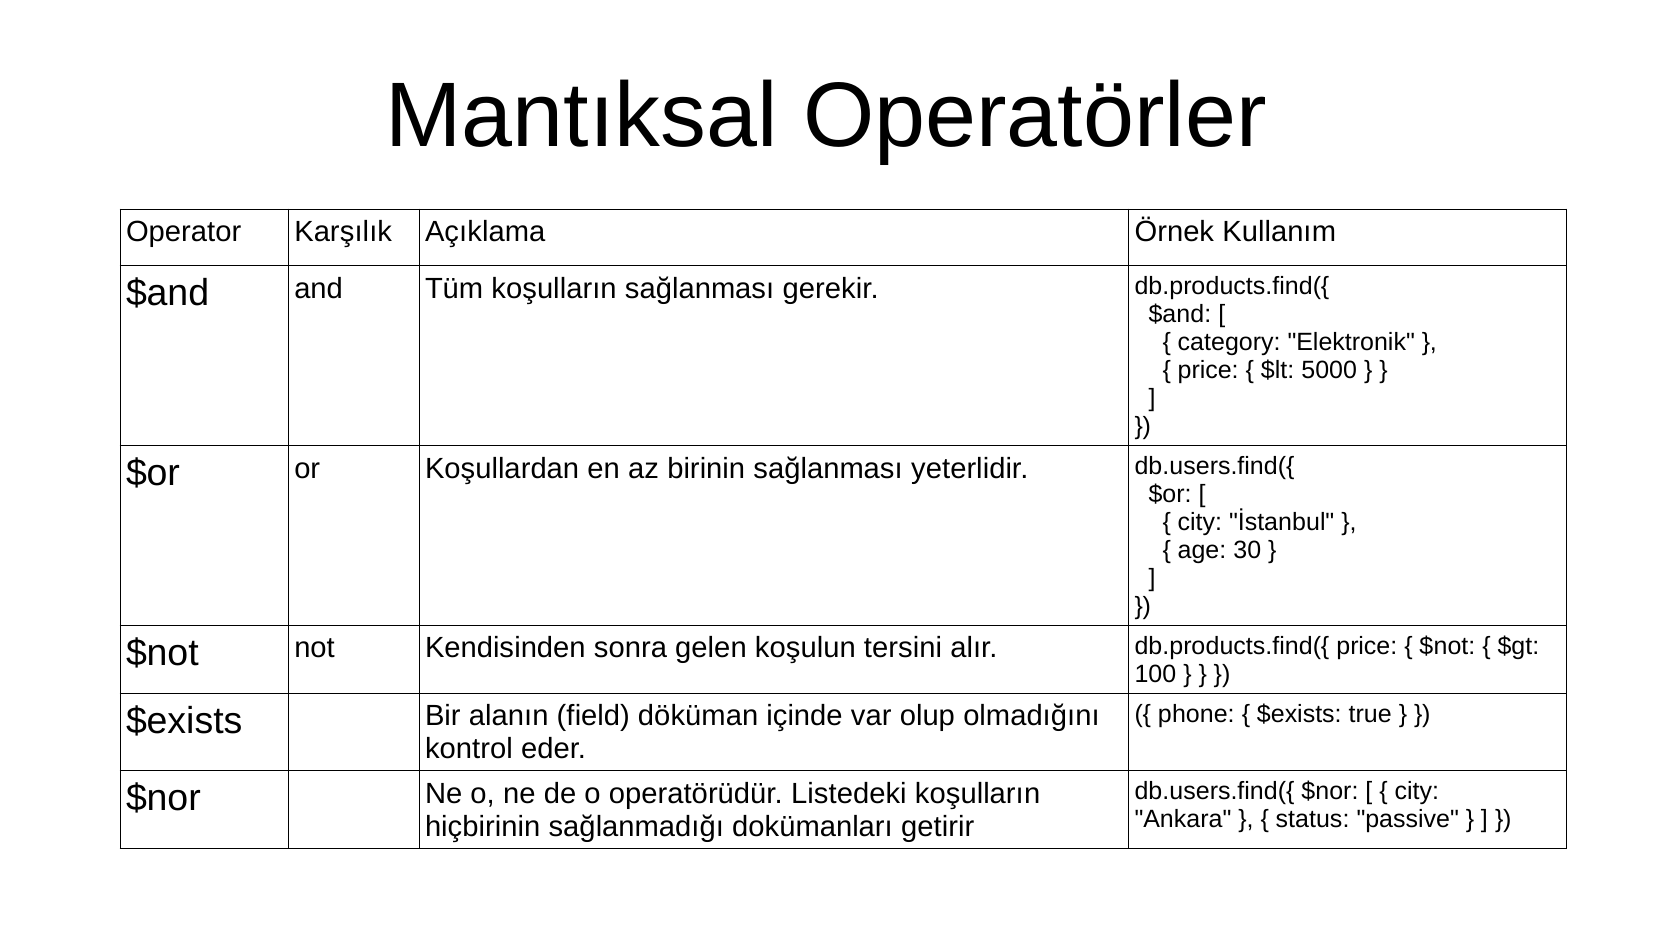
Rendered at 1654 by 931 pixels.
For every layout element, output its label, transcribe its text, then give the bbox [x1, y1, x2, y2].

table_cell Koşullardan en az birinin sağlanması yeterlidir. [420, 446, 1128, 625]
table_header Açıklama [420, 210, 1128, 265]
table_cell [289, 771, 419, 848]
table_cell db.products.find({ price: { $not: { $gt: 100 } } }) [1129, 626, 1566, 693]
table_cell $exists [121, 694, 288, 770]
table_cell $and [121, 266, 288, 445]
table_cell Bir alanın (field) döküman içinde var olup olmadığını kontrol eder. [420, 694, 1128, 770]
table_header Örnek Kullanım [1129, 210, 1566, 265]
table_cell $nor [121, 771, 288, 848]
table_cell not [289, 626, 419, 693]
title Mantıksal Operatörler [82, 37, 1571, 193]
table_cell or [289, 446, 419, 625]
table_cell ({ phone: { $exists: true } }) [1129, 694, 1566, 770]
table_cell $not [121, 626, 288, 693]
table_cell db.products.find({ $and: [ { category: "Elektronik" }, { price: { $lt: 5000 } } ] }) [1129, 266, 1566, 445]
table_cell [289, 694, 419, 770]
table_cell Kendisinden sonra gelen koşulun tersini alır. [420, 626, 1128, 693]
table_cell Ne o, ne de o operatörüdür. Listedeki koşulların hiçbirinin sağlanmadığı dokümanları getirir [420, 771, 1128, 848]
table_header Operator [121, 210, 288, 265]
table_cell and [289, 266, 419, 445]
table_cell Tüm koşulların sağlanması gerekir. [420, 266, 1128, 445]
table_cell db.users.find({ $or: [ { city: "İstanbul" }, { age: 30 } ] }) [1129, 446, 1566, 625]
table_header Karşılık [289, 210, 419, 265]
table_cell $or [121, 446, 288, 625]
table_cell db.users.find({ $nor: [ { city: "Ankara" }, { status: "passive" } ] }) [1129, 771, 1566, 848]
